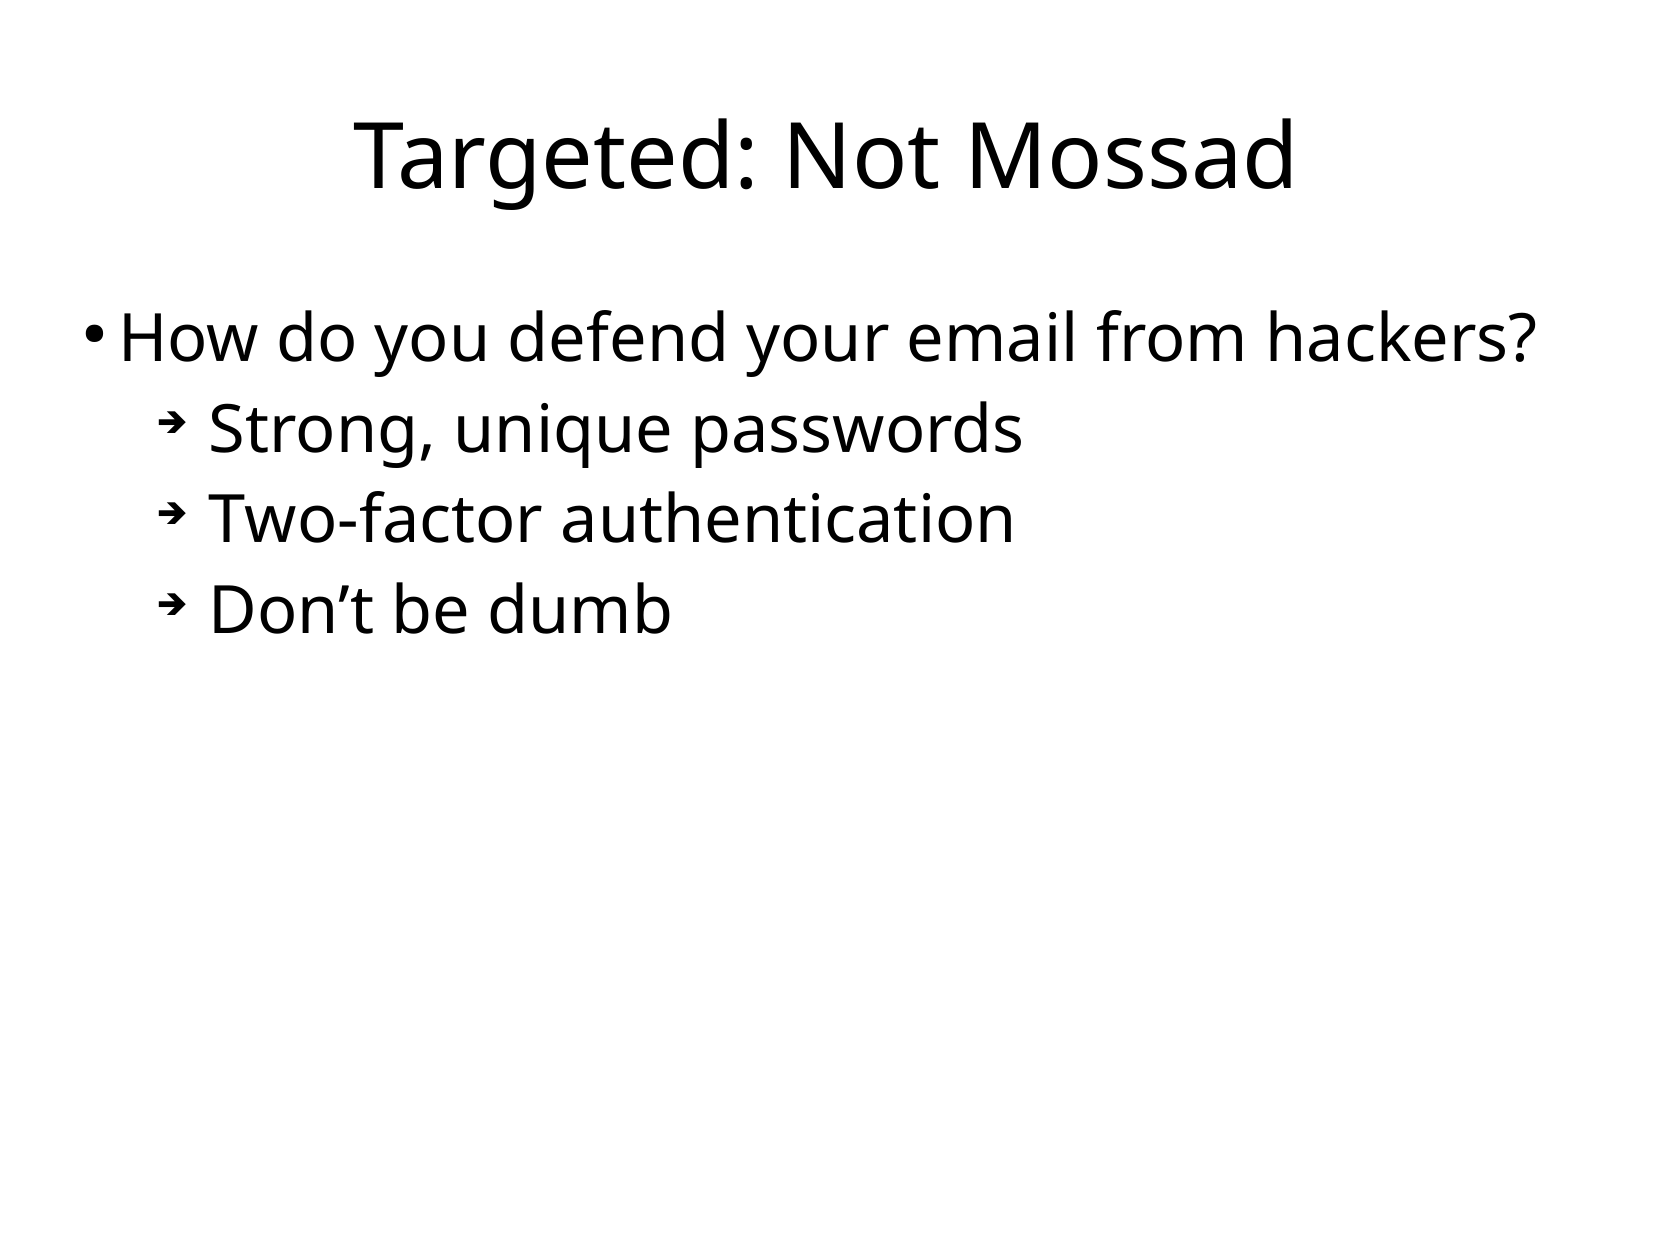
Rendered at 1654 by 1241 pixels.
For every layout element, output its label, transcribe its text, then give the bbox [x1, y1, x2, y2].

title Targeted: Not Mossad [82, 49, 1571, 257]
subtitle How do you defend your email from hackers? Strong, unique passwords Two-factor authentication Don’t be dumb [82, 290, 1571, 1010]
